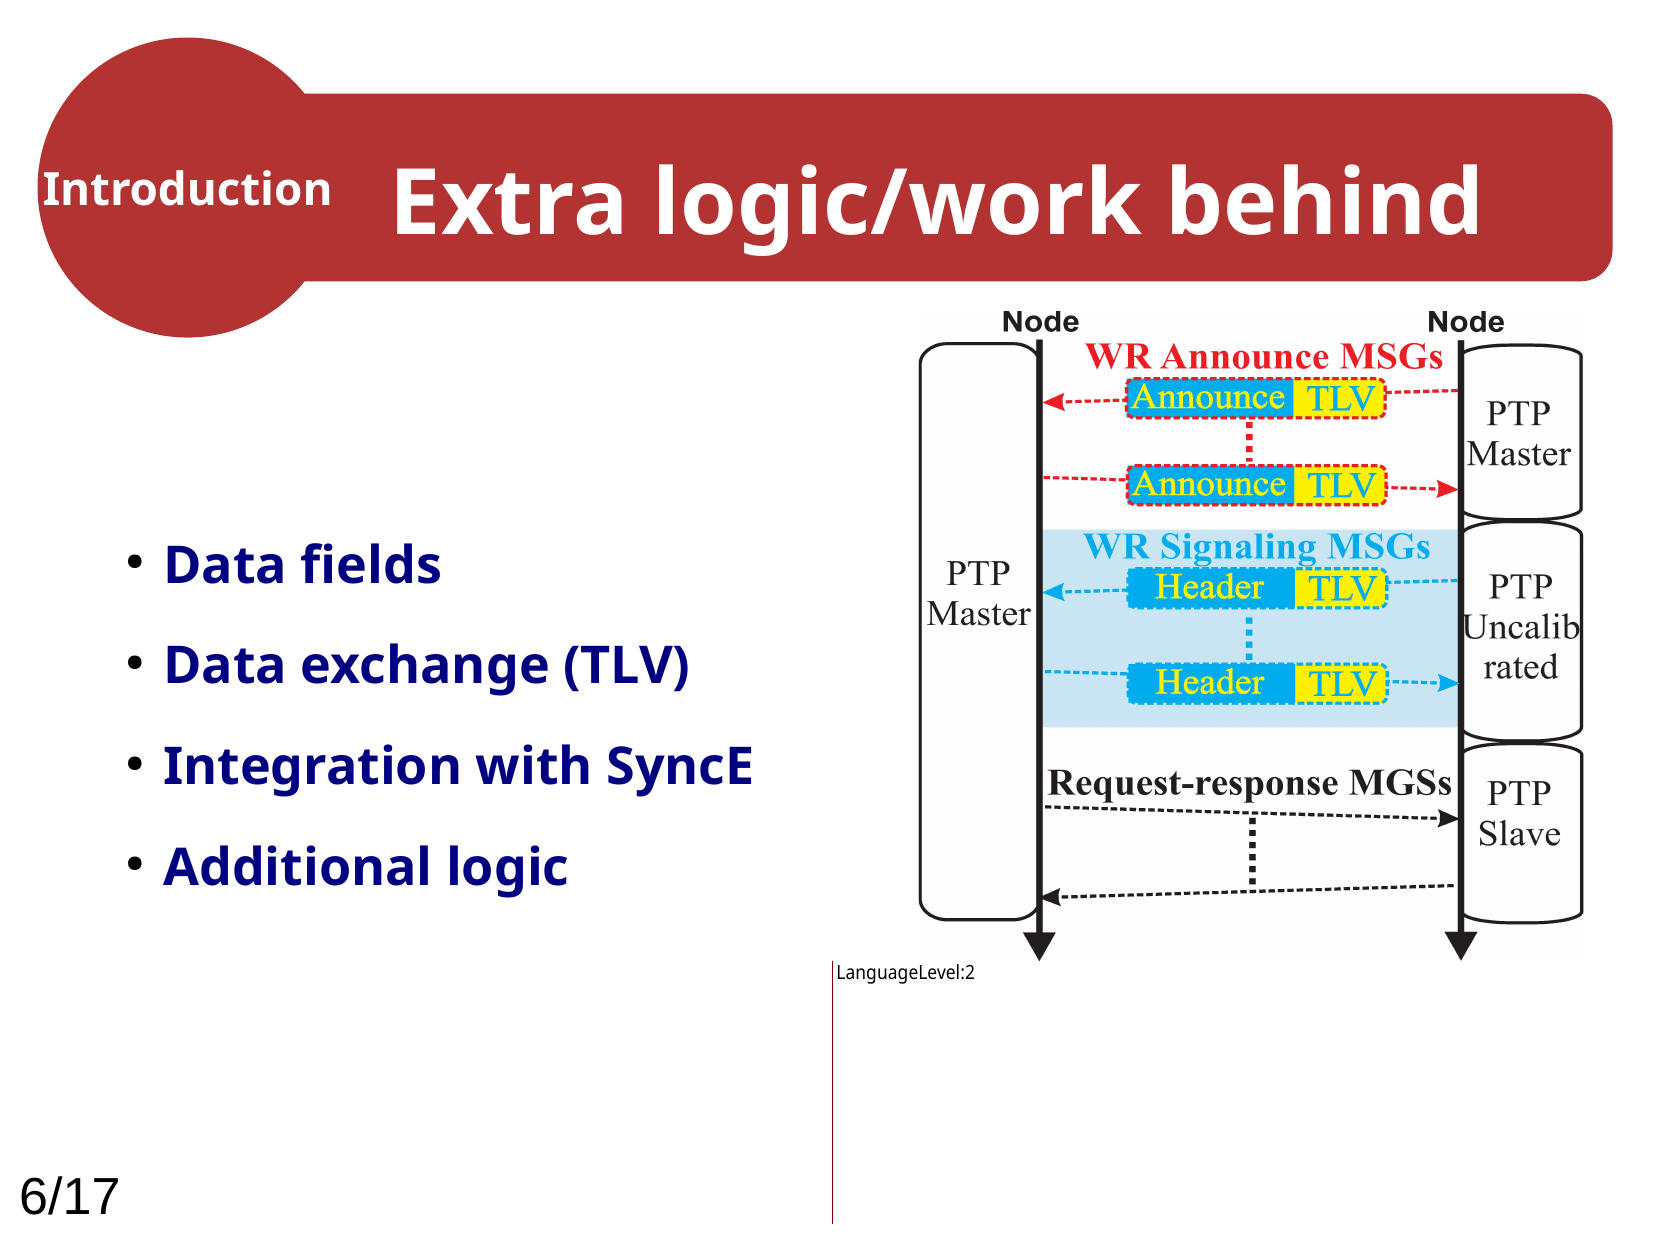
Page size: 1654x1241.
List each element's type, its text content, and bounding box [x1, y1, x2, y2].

text_box 6/17 [4, 1159, 162, 1238]
picture [825, 311, 1651, 1224]
text_box Extra logic/work behind [375, 128, 1456, 247]
text_box Data fields Data exchange (TLV) Integration with SyncE Additional logic [110, 419, 807, 861]
text_box Introduction [37, 37, 338, 338]
text_box [305, 93, 1613, 282]
